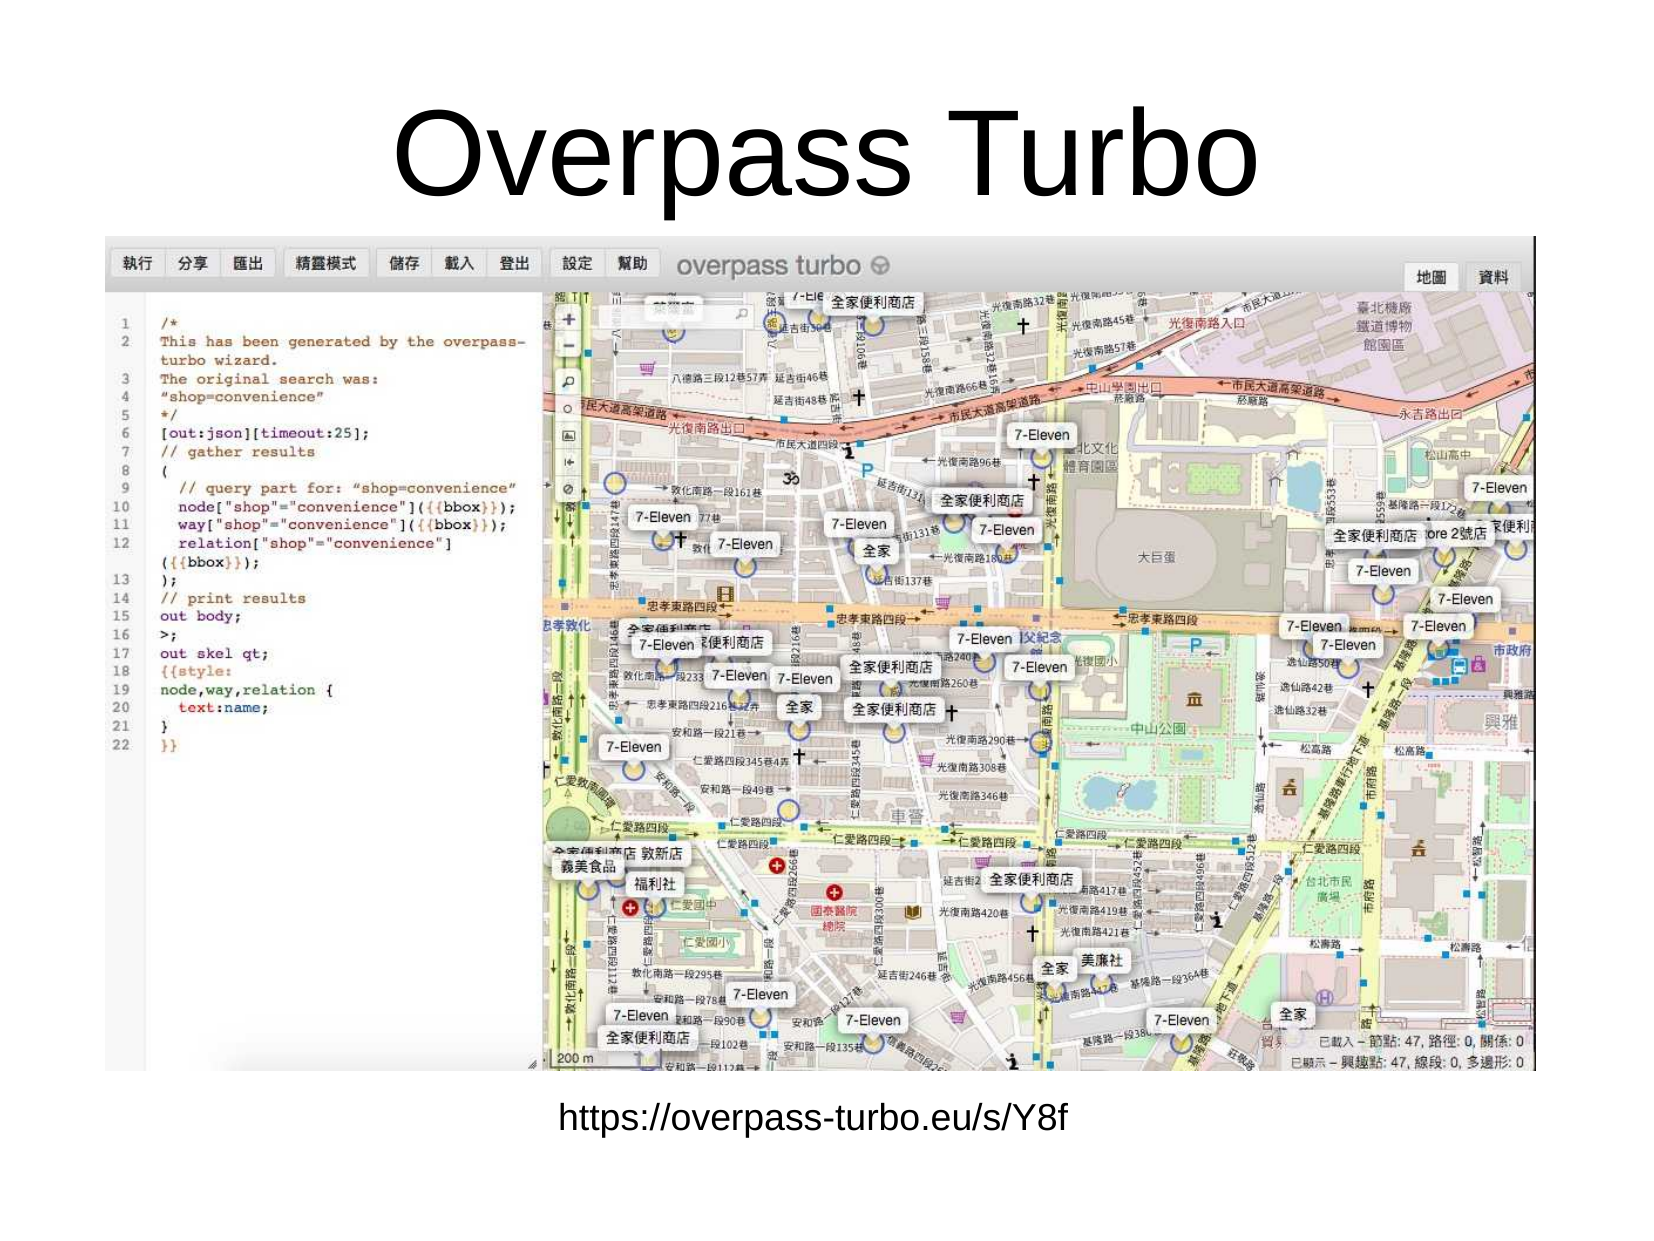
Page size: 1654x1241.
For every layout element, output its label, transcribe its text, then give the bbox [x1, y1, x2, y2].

title Overpass Turbo [82, 49, 1571, 257]
picture [105, 236, 1536, 1071]
text_box https://overpass-turbo.eu/s/Y8f [543, 1088, 1084, 1146]
